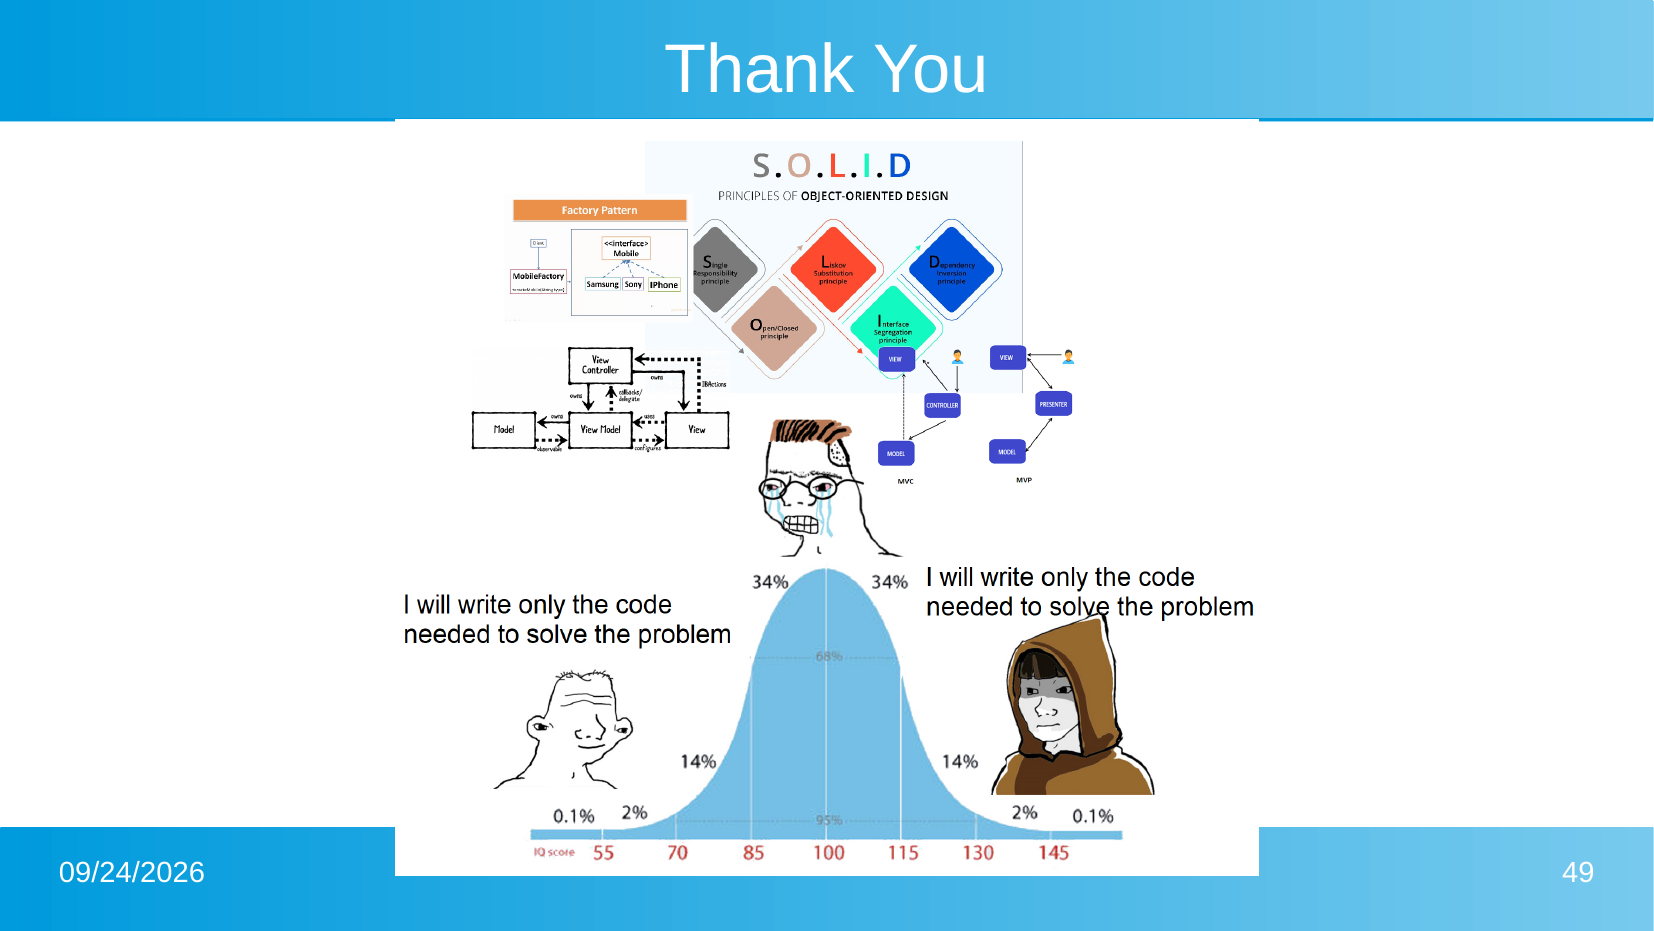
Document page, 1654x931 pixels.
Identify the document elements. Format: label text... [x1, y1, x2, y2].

title Thank You [59, 29, 1595, 108]
picture [395, 120, 1259, 876]
